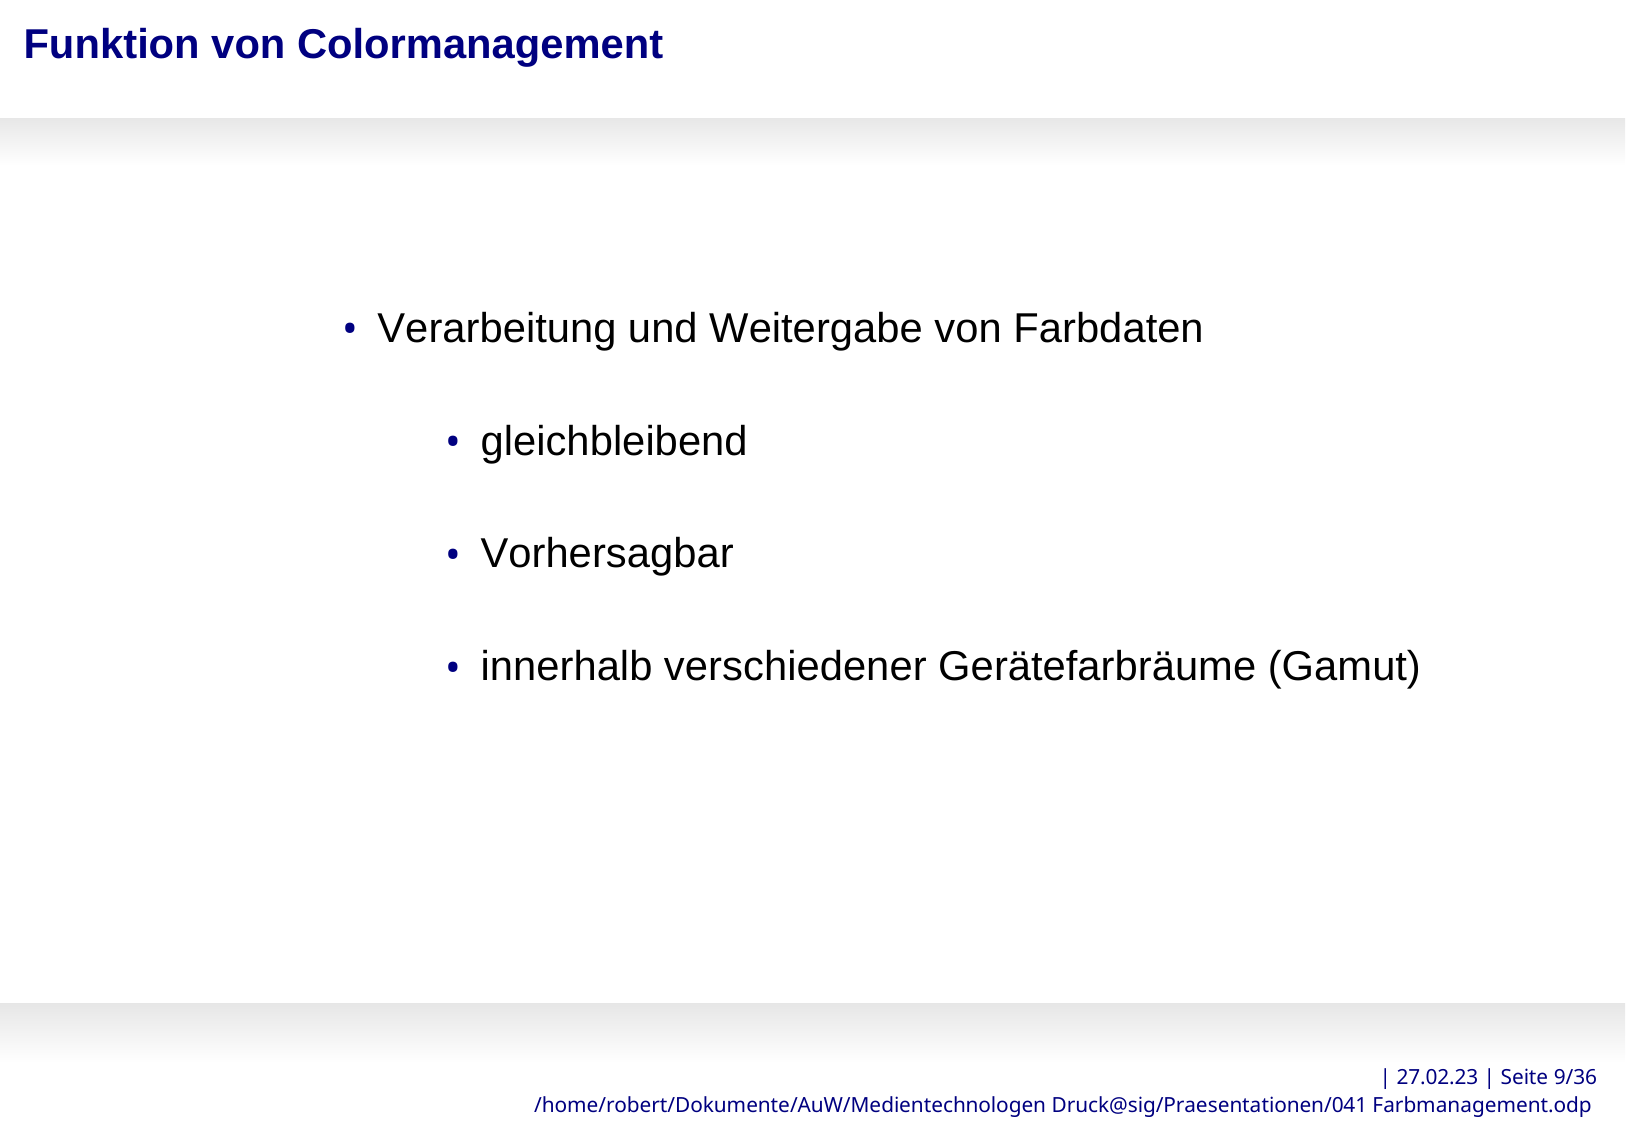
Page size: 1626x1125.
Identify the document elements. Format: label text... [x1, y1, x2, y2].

list Verarbeitung und Weitergabe von Farbdaten gleichbleibend Vorhersagbar innerhalb verschiedener Gerätefarbräume (Gamut) [295, 295, 1624, 801]
title Funktion von Colormanagement [23, 11, 1600, 130]
